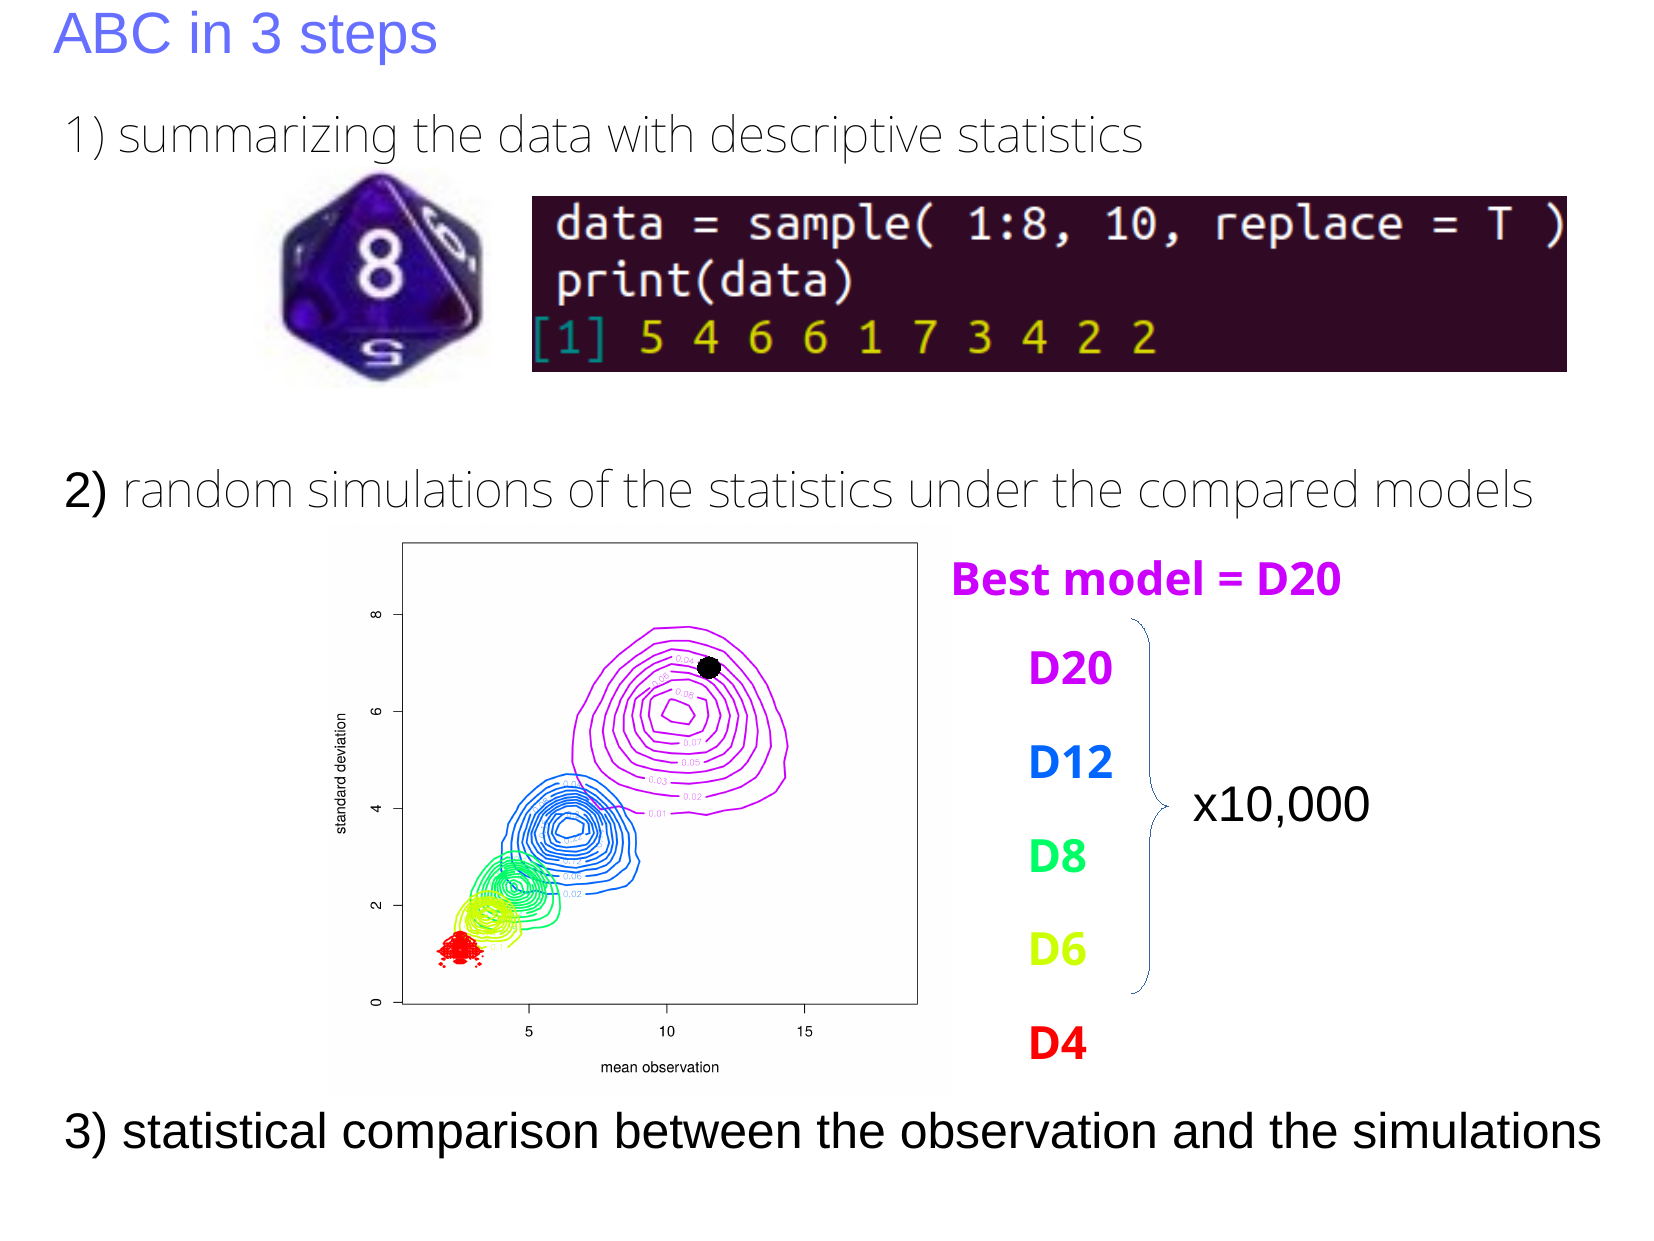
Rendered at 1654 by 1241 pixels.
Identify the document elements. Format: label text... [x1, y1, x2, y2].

picture [329, 580, 954, 1095]
text_box [697, 656, 721, 679]
text_box x10,000 [1213, 768, 1386, 840]
text_box 3) statistical comparison between the observation and the simulations [49, 1096, 1628, 1241]
text_box D20 D12 D8 D6 D4 [1012, 596, 1213, 997]
text_box 2) random simulations of the statistics under the compared models [49, 446, 1563, 580]
text_box Best model = D20 [935, 580, 1368, 605]
picture [532, 196, 1567, 372]
text_box 1) summarizing the data with descriptive statistics [49, 92, 1177, 215]
text_box ABC in 3 steps [38, 0, 1607, 73]
picture [253, 215, 492, 388]
